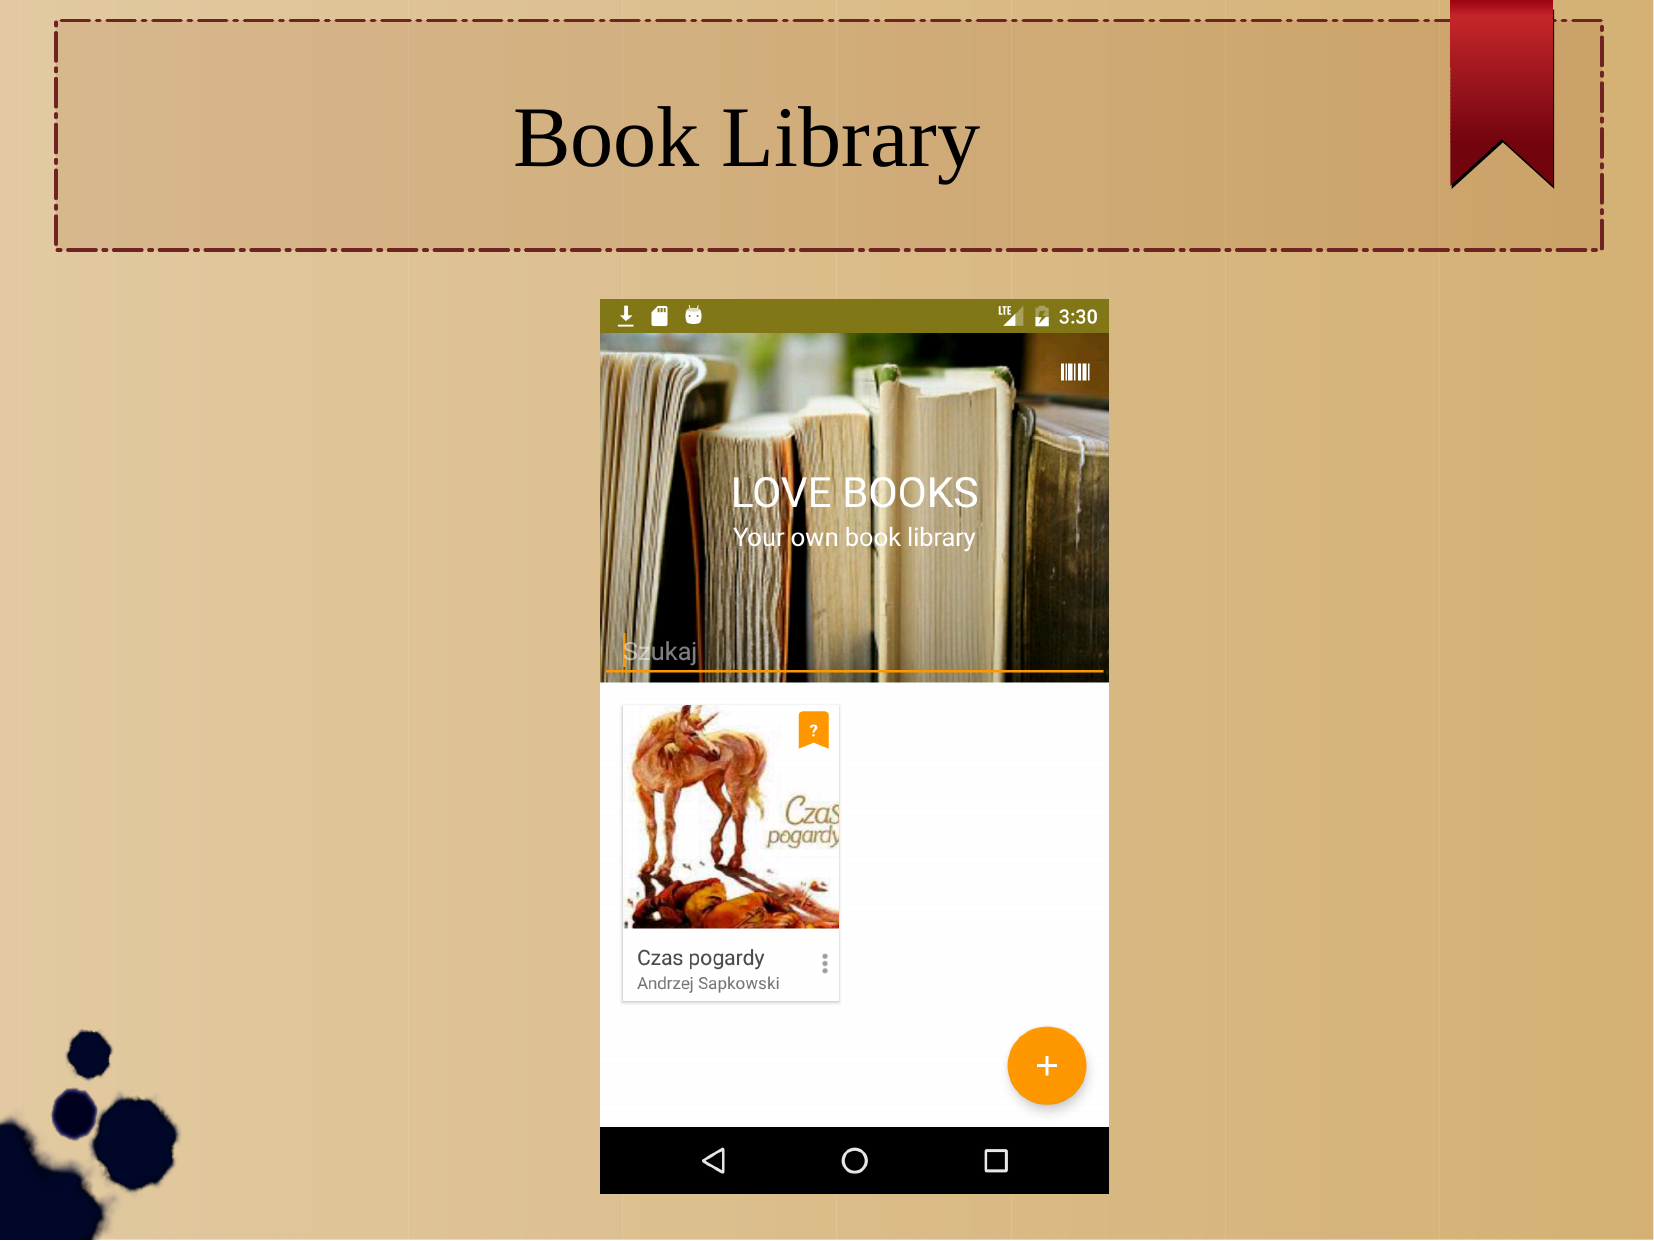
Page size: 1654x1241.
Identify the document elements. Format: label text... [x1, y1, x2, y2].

title Book Library [82, 47, 1412, 229]
picture [600, 299, 1109, 1194]
